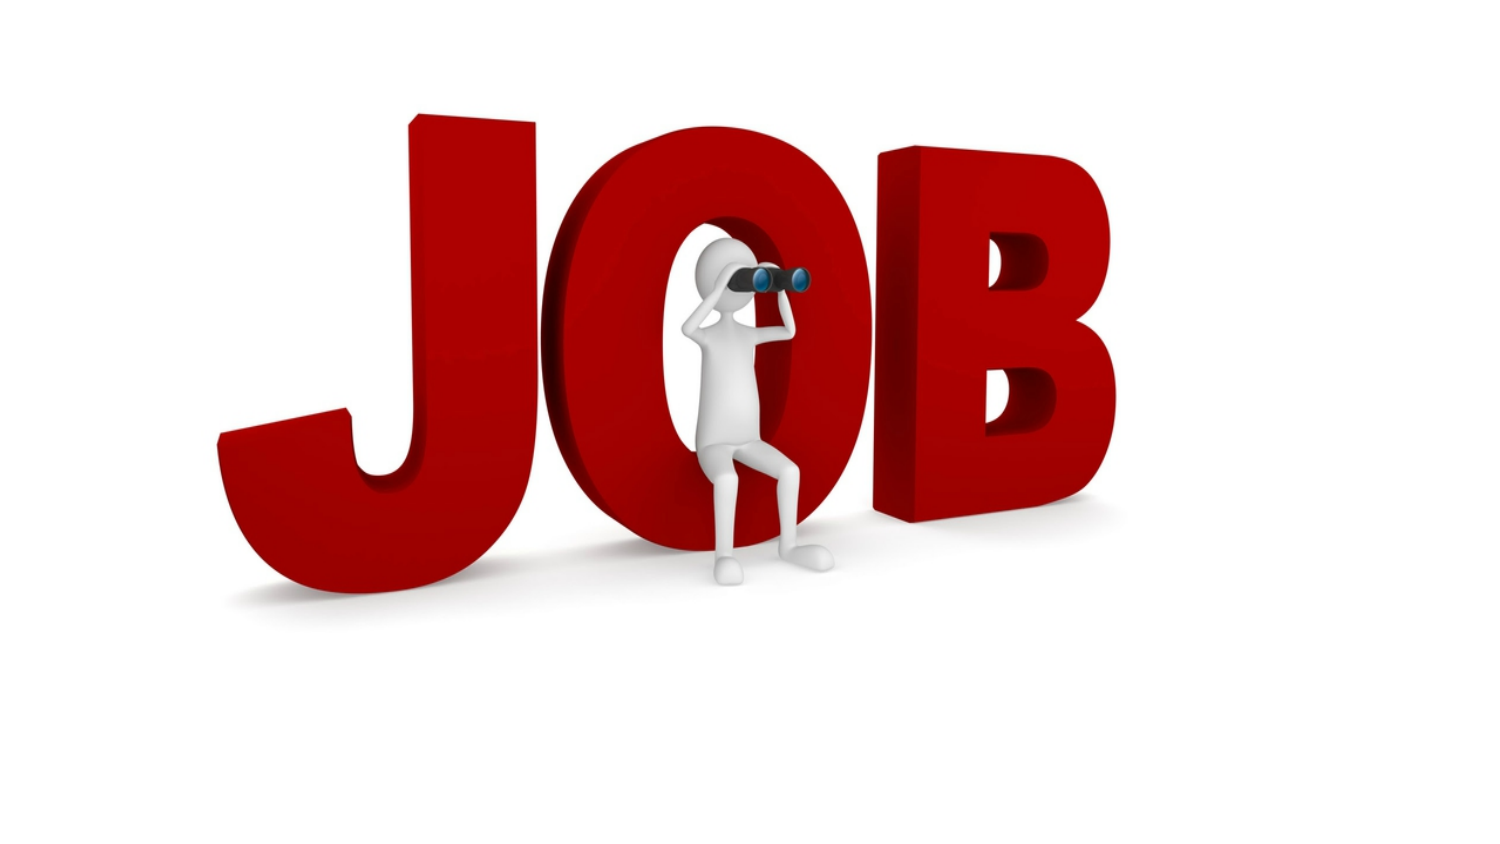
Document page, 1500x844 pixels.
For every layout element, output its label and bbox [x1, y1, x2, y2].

picture [92, 0, 1166, 672]
